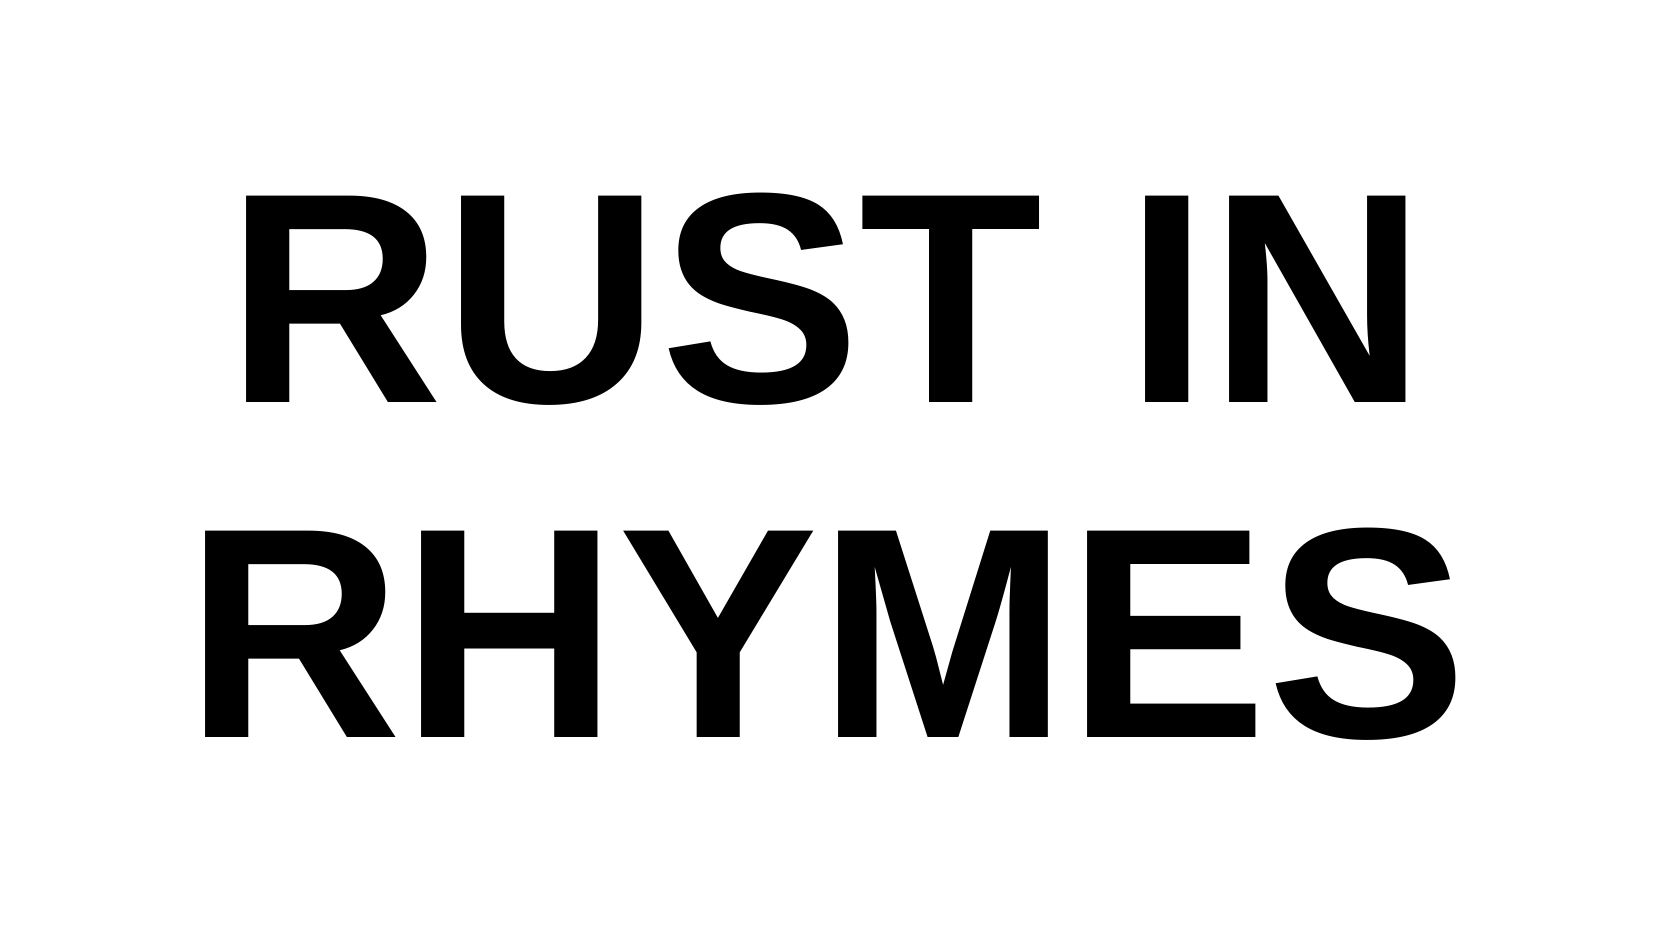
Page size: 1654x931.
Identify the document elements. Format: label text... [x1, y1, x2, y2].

title RUST IN RHYMES [82, 36, 1571, 895]
